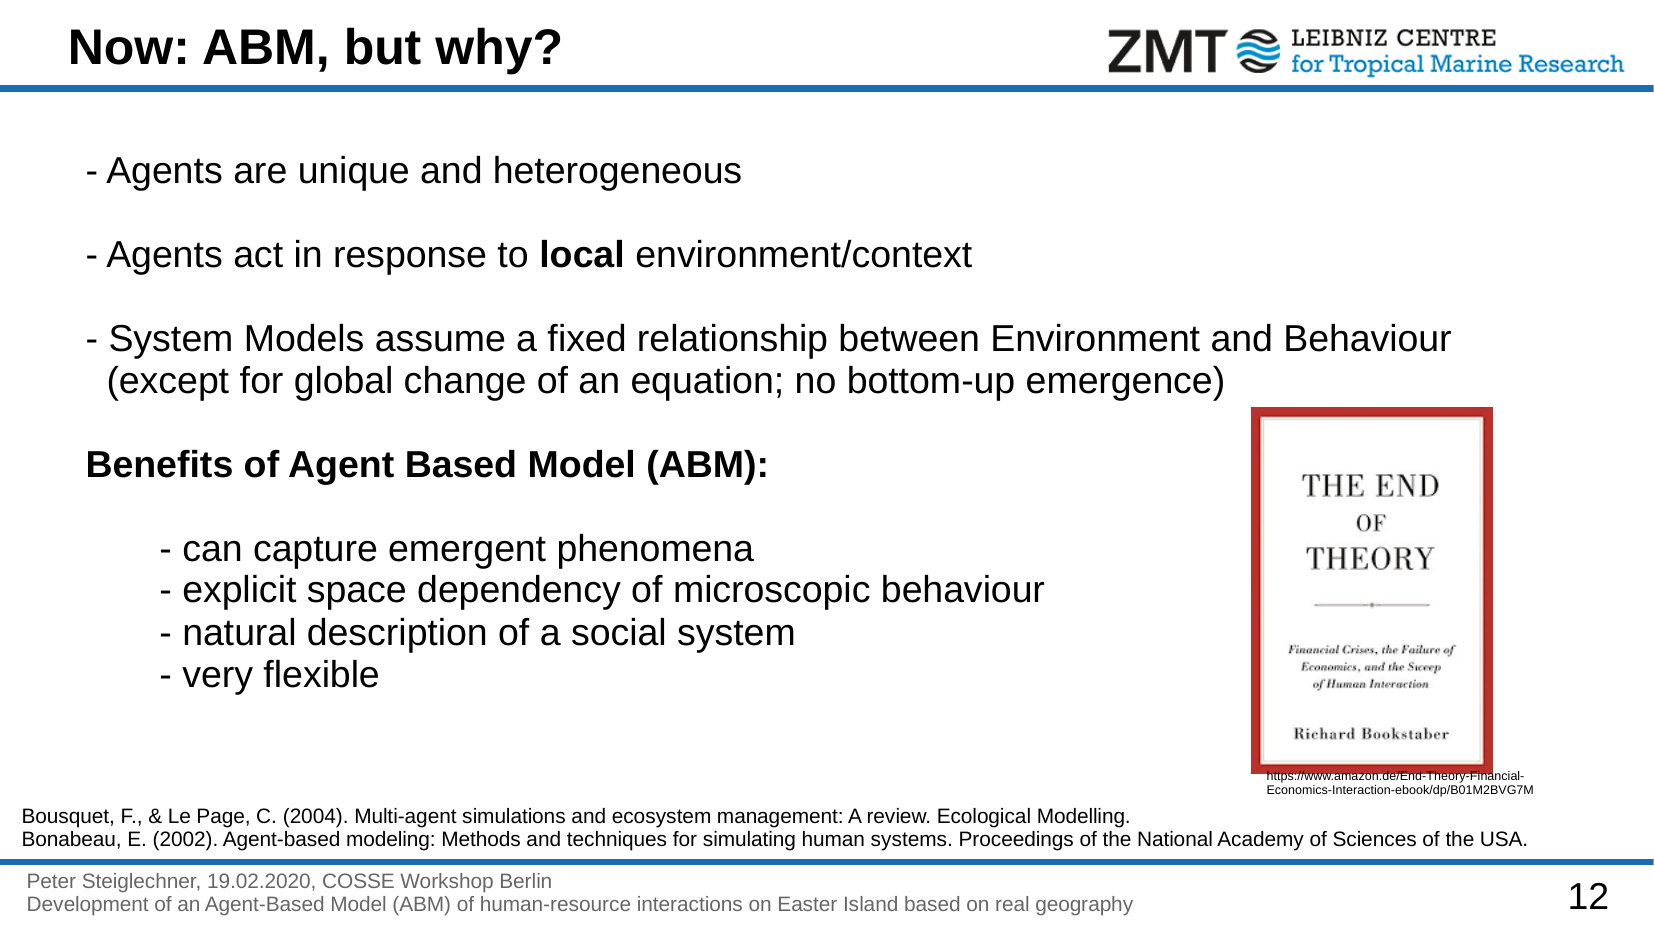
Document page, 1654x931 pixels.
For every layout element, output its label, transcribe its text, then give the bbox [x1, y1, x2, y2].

picture [1086, 1, 1654, 85]
text_box - Agents are unique and heterogeneous - Agents act in response to local environment/context - System Models assume a fixed relationship between Environment and Behaviour (except for global change of an equation; no bottom-up emergence) Benefits of Agent Based Model (ABM): - can capture emergent phenomena - explicit space dependency of microscopic behaviour - natural description of a social system - very flexible [70, 141, 1512, 745]
picture [1251, 407, 1493, 762]
text_box https://www.amazon.de/End-Theory-Financial-Economics-Interaction-ebook/dp/B01M2BVG7M [1251, 762, 1601, 820]
text_box Bousquet, F., & Le Page, C. (2004). Multi-agent simulations and ecosystem management: A review. Ecological Modelling. Bonabeau, E. (2002). Agent-based modeling: Methods and techniques for simulating human systems. Proceedings of the National Academy of Sciences of the USA. [6, 797, 1654, 931]
text_box 12 [1482, 868, 1625, 925]
text_box Now: ABM, but why? [53, 12, 1022, 83]
